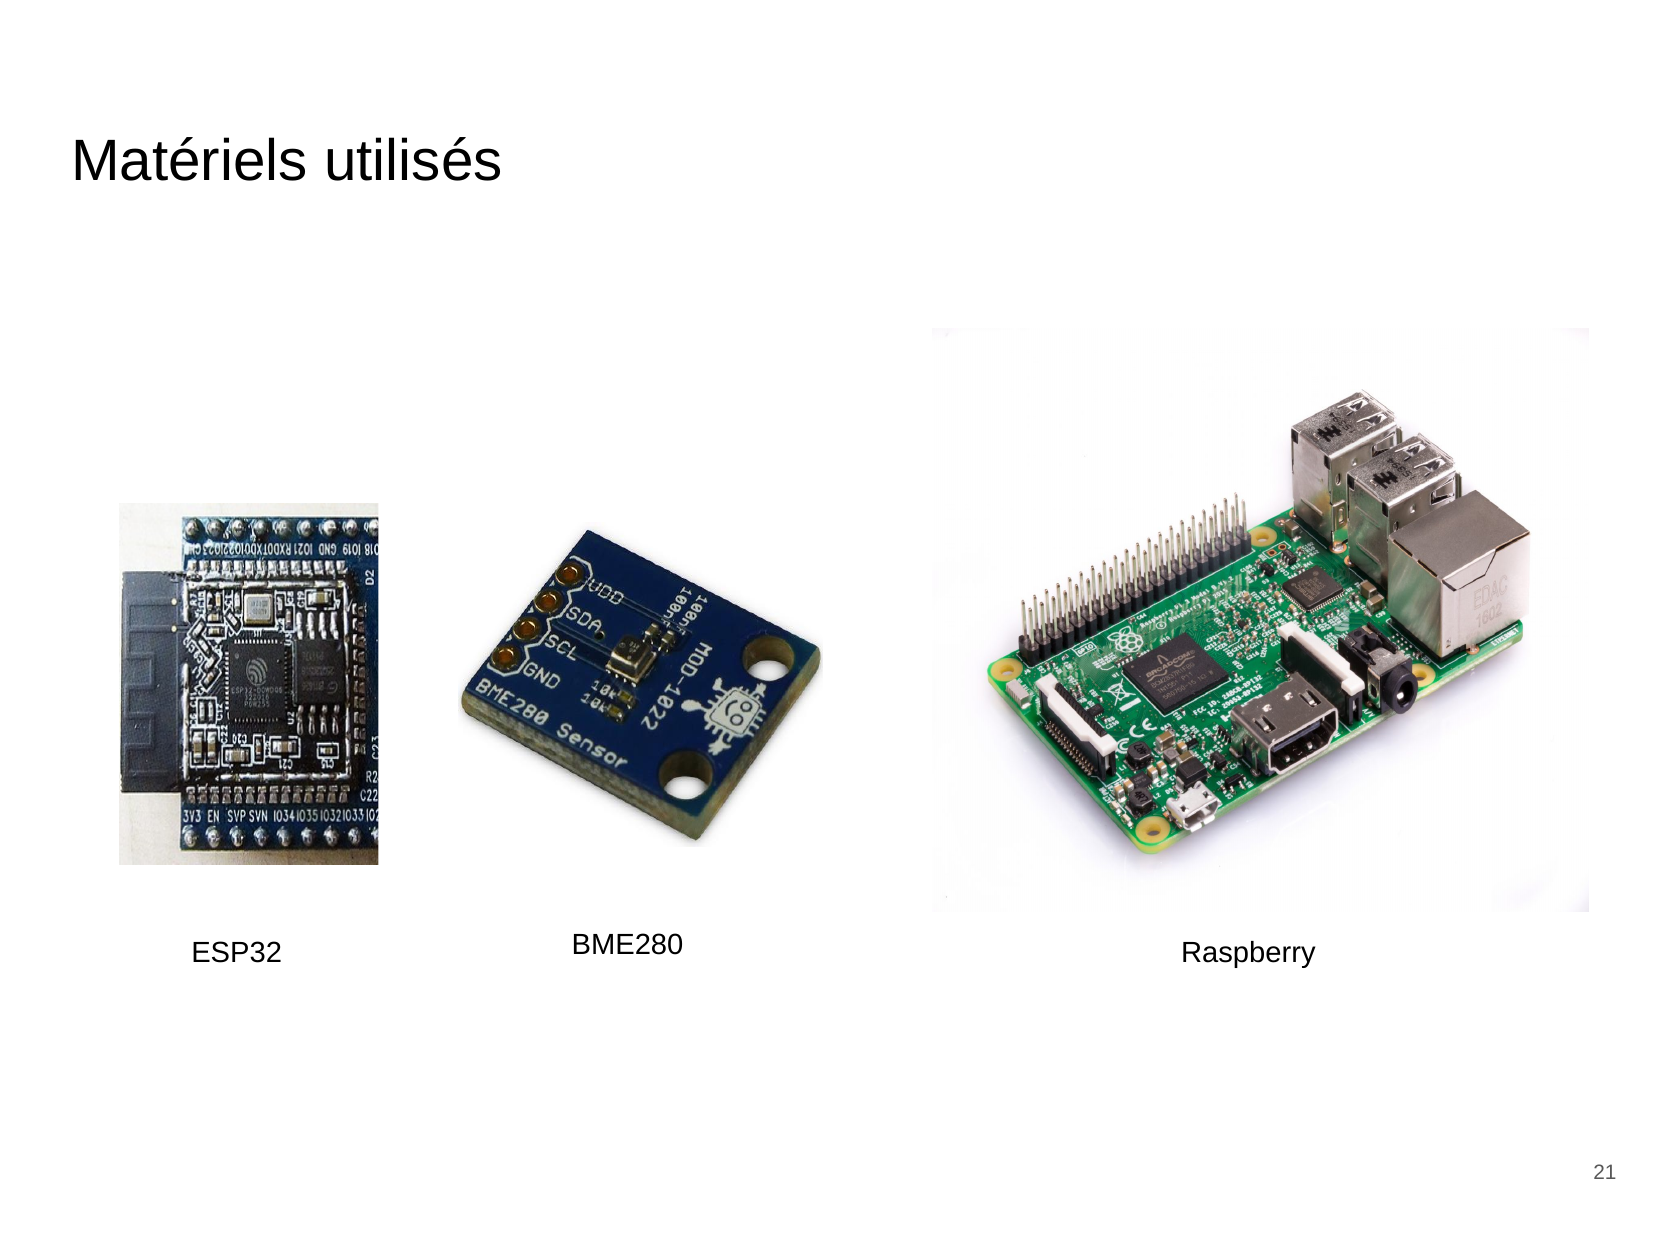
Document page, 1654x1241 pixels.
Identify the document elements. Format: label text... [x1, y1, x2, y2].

picture [119, 503, 379, 865]
picture [458, 522, 823, 847]
text_box BME280 [556, 910, 725, 1005]
title Matériels utilisés [56, 107, 1598, 246]
text_box Raspberry [1166, 918, 1355, 997]
picture [932, 328, 1589, 912]
slide_number <numéro> [1532, 1124, 1632, 1220]
text_box ESP32 [176, 918, 322, 997]
